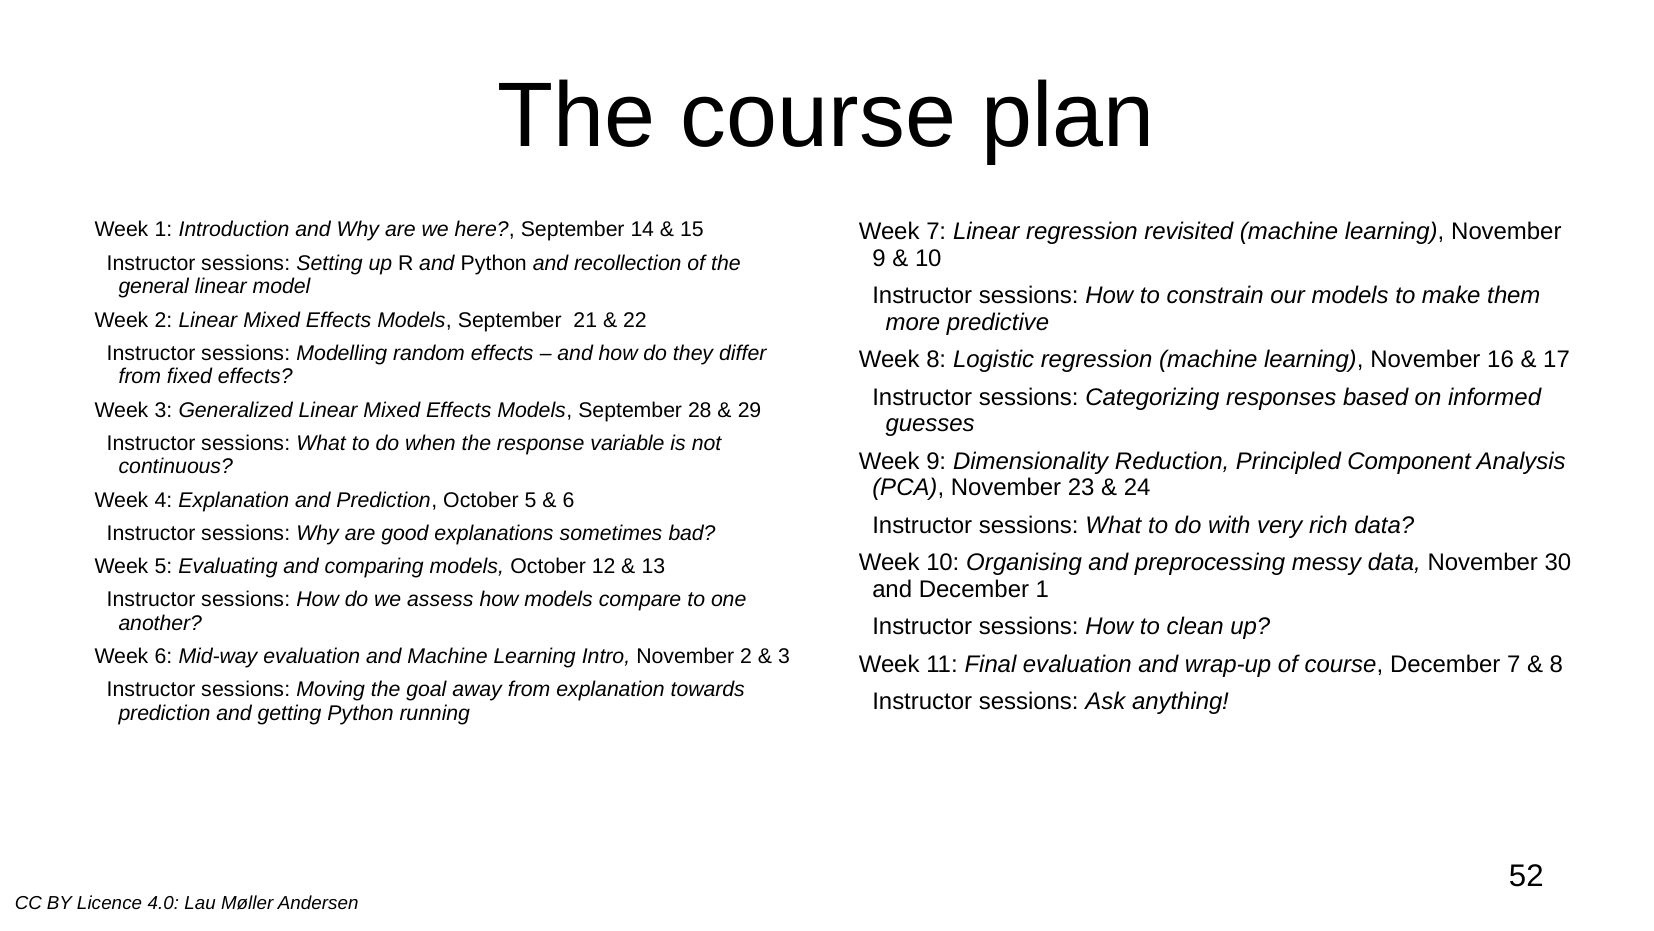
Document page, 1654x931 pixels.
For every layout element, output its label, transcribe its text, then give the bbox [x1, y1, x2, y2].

text_box <nummer> [1494, 850, 1654, 921]
list Week 1: Introduction and Why are we here?, September 14 & 15 Instructor sessions: Setting up R and Python and recollection of the general linear model Week 2: Linear Mixed Effects Models, September 21 & 22 Instructor sessions: Modelling random effects – and how do they differ from fixed effects? Week 3: Generalized Linear Mixed Effects Models, September 28 & 29 Instructor sessions: What to do when the response variable is not continuous? Week 4: Explanation and Prediction, October 5 & 6 Instructor sessions: Why are good explanations sometimes bad? Week 5: Evaluating and comparing models, October 12 & 13 Instructor sessions: How do we assess how models compare to one another? Week 6: Mid-way evaluation and Machine Learning Intro, November 2 & 3 Instructor sessions: Moving the goal away from explanation towards prediction and getting Python running [82, 217, 809, 758]
list Week 7: Linear regression revisited (machine learning), November 9 & 10 Instructor sessions: How to constrain our models to make them more predictive Week 8: Logistic regression (machine learning), November 16 & 17 Instructor sessions: Categorizing responses based on informed guesses Week 9: Dimensionality Reduction, Principled Component Analysis (PCA), November 23 & 24 Instructor sessions: What to do with very rich data? Week 10: Organising and preprocessing messy data, November 30 and December 1 Instructor sessions: How to clean up? Week 11: Final evaluation and wrap-up of course, December 7 & 8 Instructor sessions: Ask anything! [845, 217, 1572, 758]
text_box CC BY Licence 4.0: Lau Møller Andersen [0, 885, 387, 921]
title The course plan [82, 37, 1571, 193]
